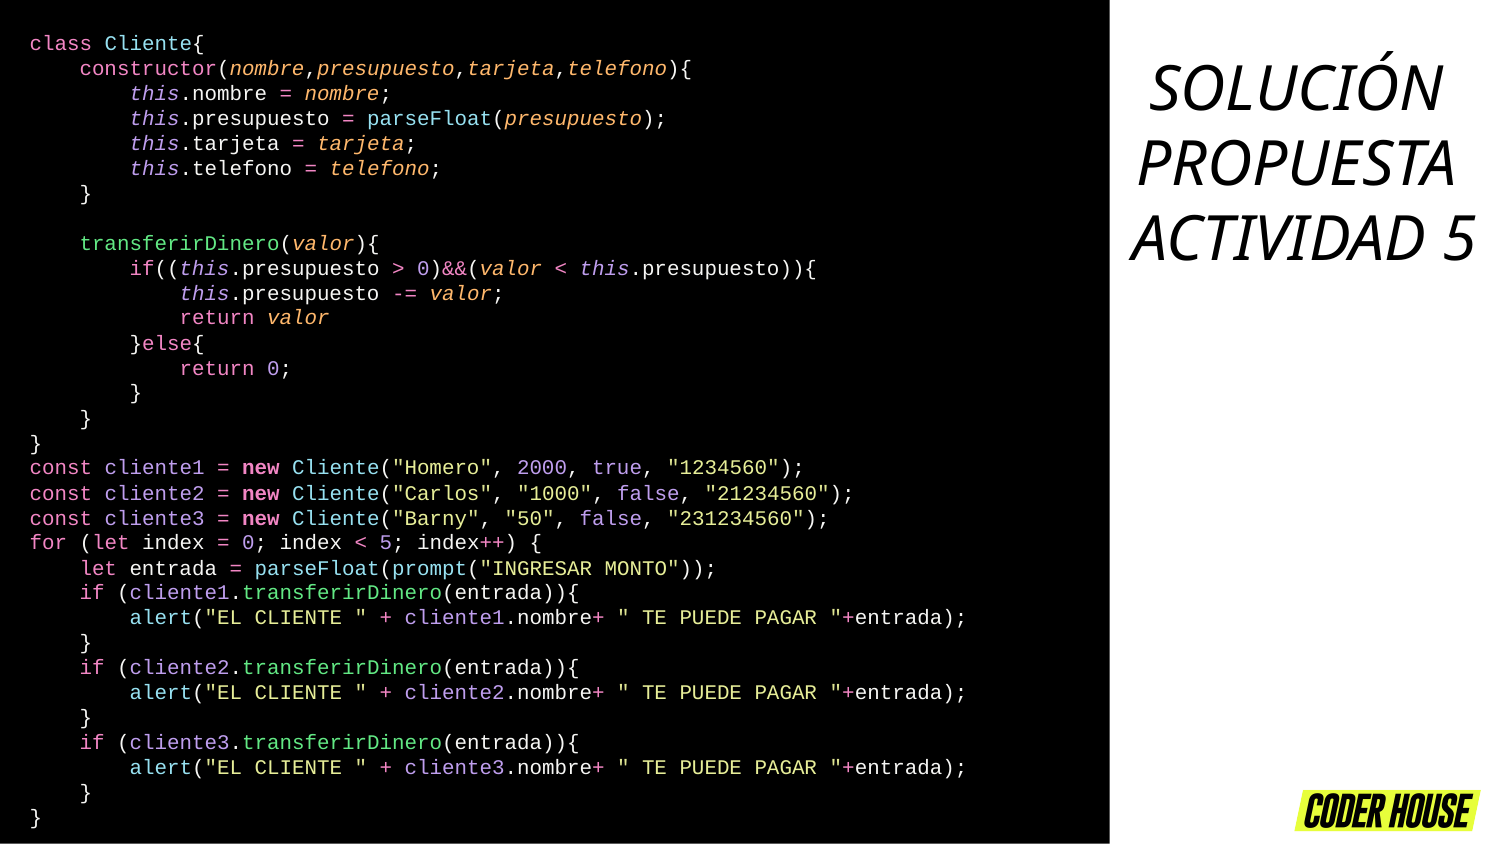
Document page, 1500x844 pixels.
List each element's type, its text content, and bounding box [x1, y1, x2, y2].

text_box class Cliente{ constructor(nombre,presupuesto,tarjeta,telefono){ this.nombre = nombre; this.presupuesto = parseFloat(presupuesto); this.tarjeta = tarjeta; this.telefono = telefono; } transferirDinero(valor){ if((this.presupuesto > 0)&&(valor < this.presupuesto)){ this.presupuesto -= valor; return valor }else{ return 0; } } } const cliente1 = new Cliente("Homero", 2000, true, "1234560"); const cliente2 = new Cliente("Carlos", "1000", false, "21234560"); const cliente3 = new Cliente("Barny", "50", false, "231234560"); for (let index = 0; index < 5; index++) { let entrada = parseFloat(prompt("INGRESAR MONTO")); if (cliente1.transferirDinero(entrada)){ alert("EL CLIENTE " + cliente1.nombre+ " TE PUEDE PAGAR "+entrada); } if (cliente2.transferirDinero(entrada)){ alert("EL CLIENTE " + cliente2.nombre+ " TE PUEDE PAGAR "+entrada); } if (cliente3.transferirDinero(entrada)){ alert("EL CLIENTE " + cliente3.nombre+ " TE PUEDE PAGAR "+entrada); } } [0, 0, 1110, 844]
picture [1290, 783, 1485, 838]
text_box SOLUCIÓN PROPUESTA ACTIVIDAD 5 [1110, 0, 1500, 321]
